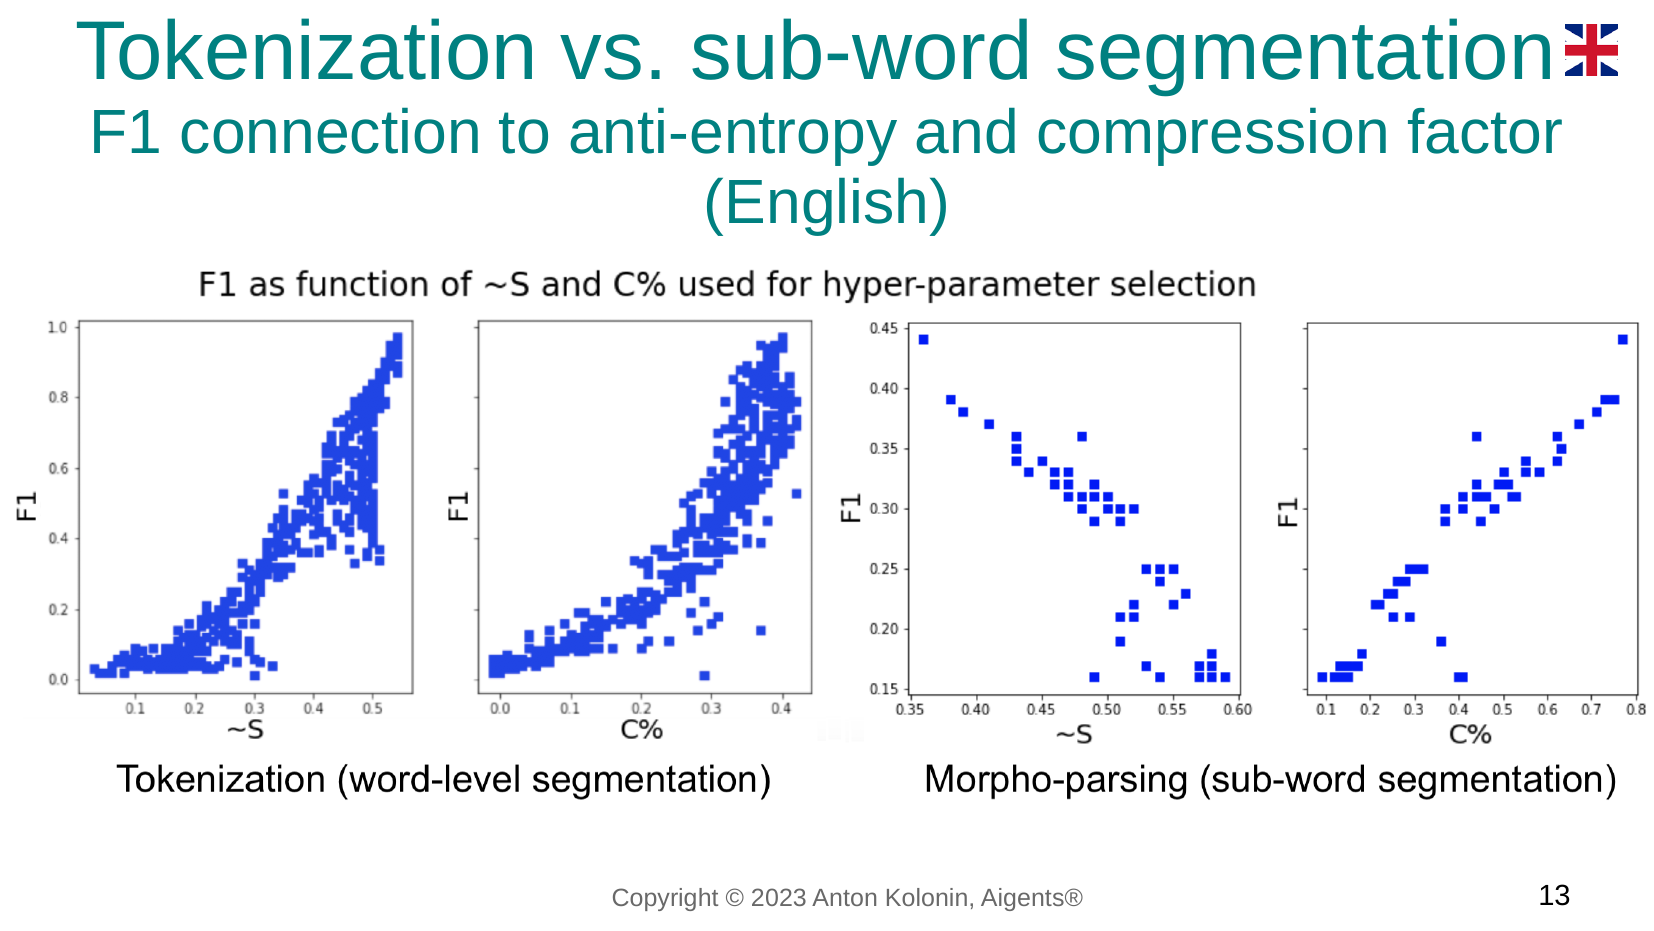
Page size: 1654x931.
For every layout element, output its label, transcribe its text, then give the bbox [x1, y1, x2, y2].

picture [14, 257, 1647, 827]
text_box Tokenization vs. sub-word segmentation F1 connection to anti-entropy and compression factor (English) [0, 0, 1630, 240]
picture [1565, 24, 1618, 76]
